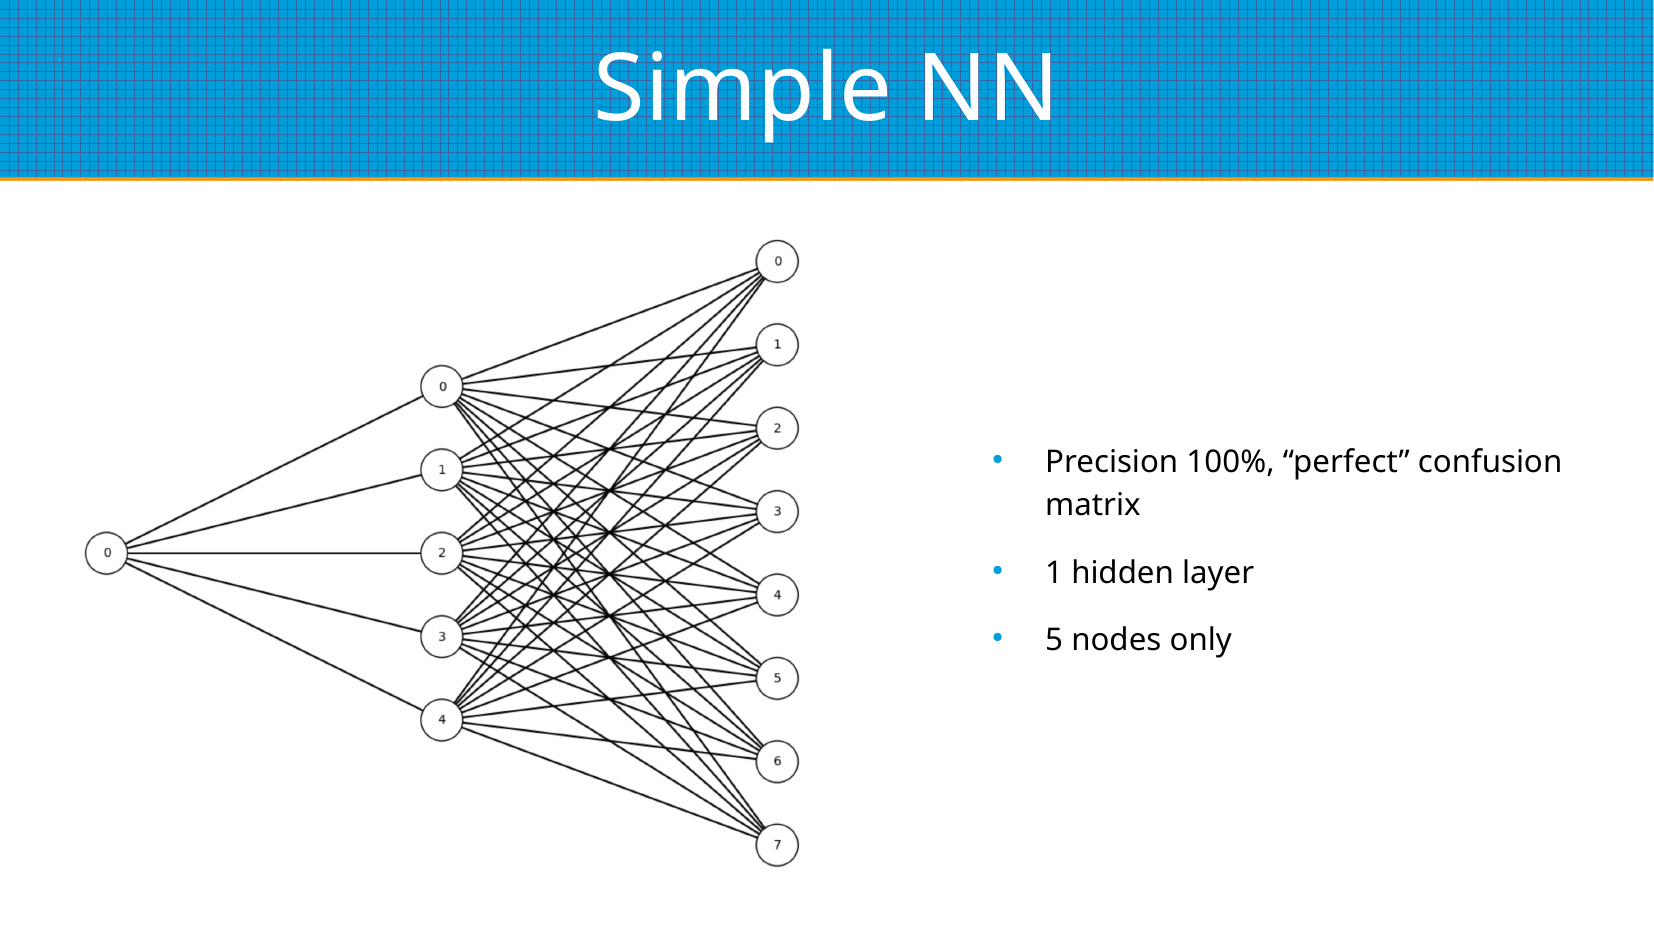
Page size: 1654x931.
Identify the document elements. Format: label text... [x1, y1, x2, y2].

title Simple NN [82, 14, 1571, 148]
picture [59, 221, 827, 886]
list Precision 100%, “perfect” confusion matrix 1 hidden layer 5 nodes only [974, 200, 1630, 910]
